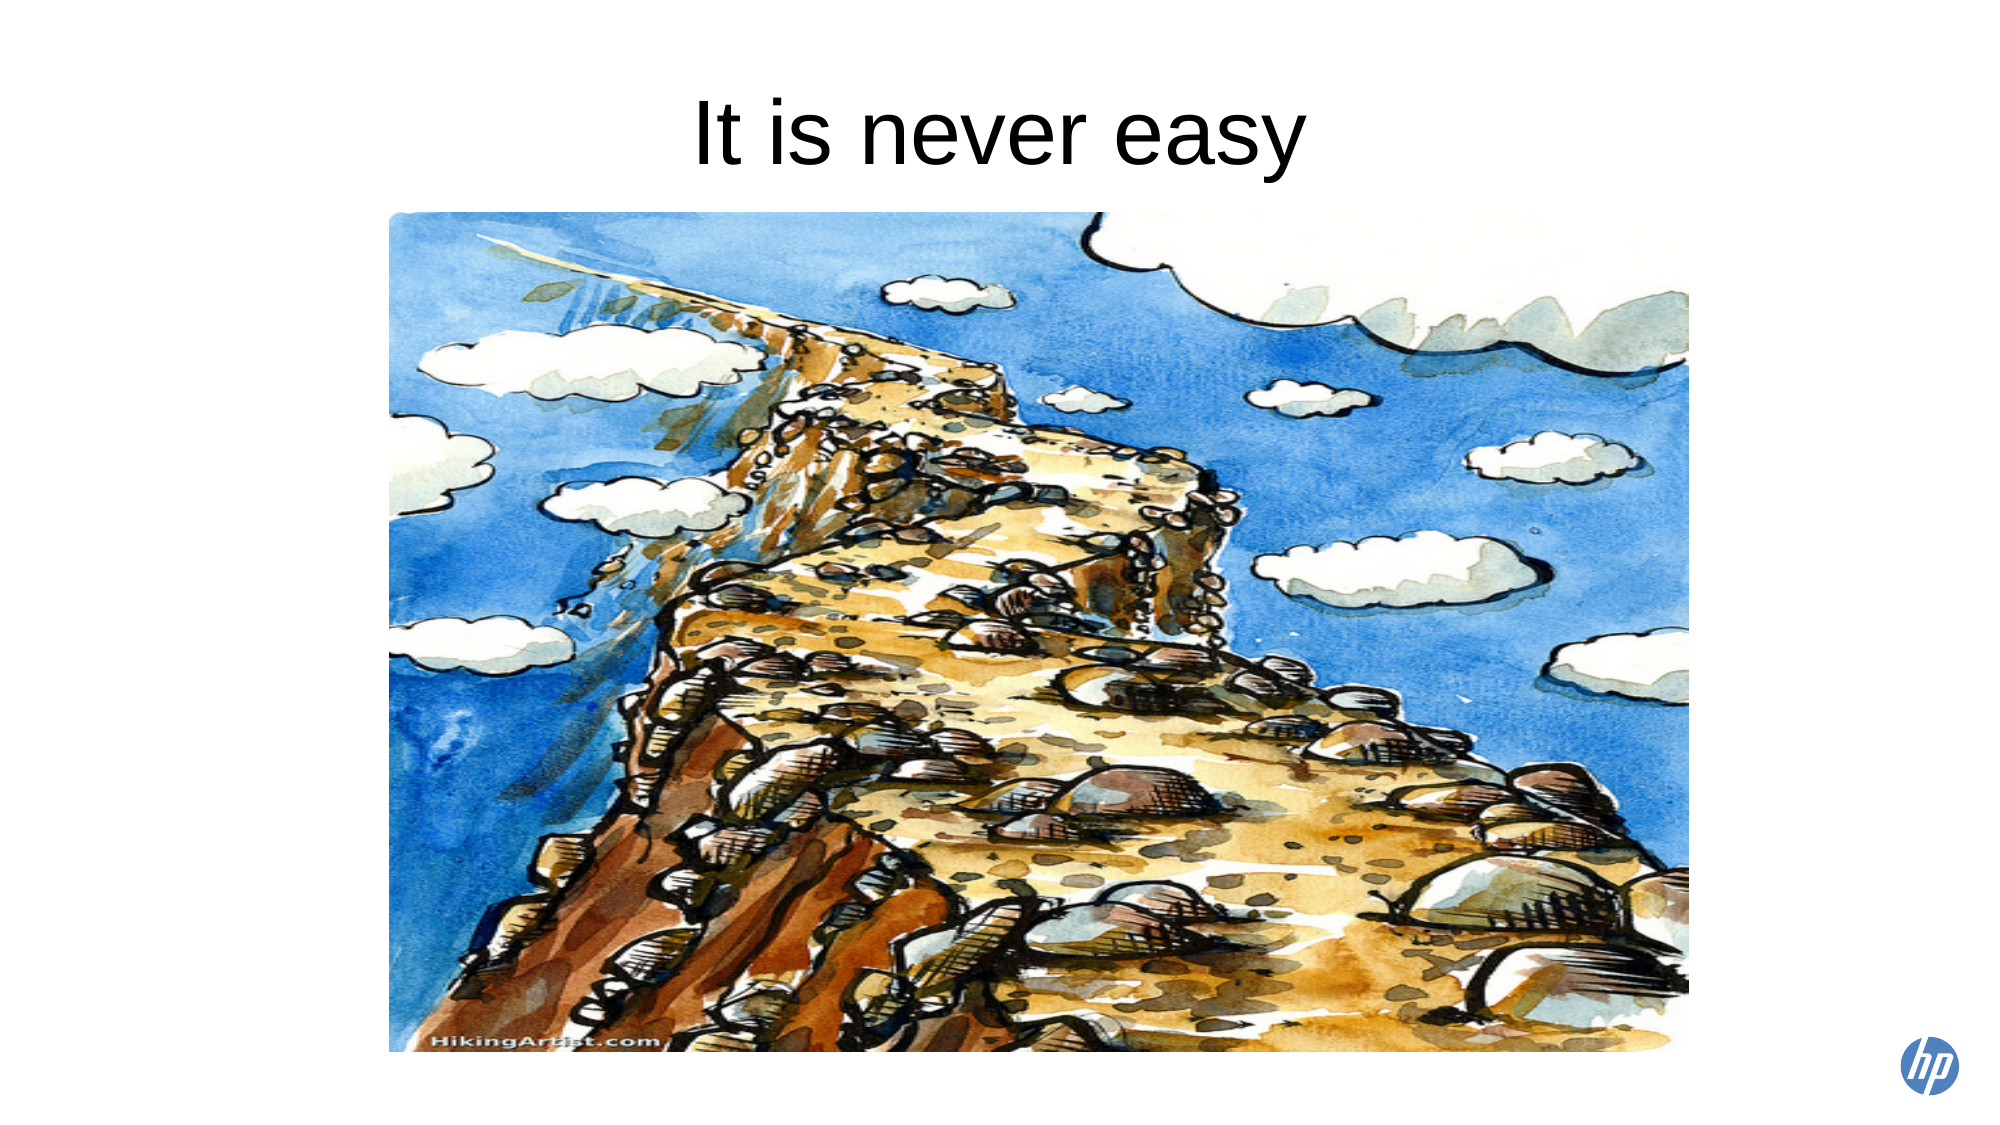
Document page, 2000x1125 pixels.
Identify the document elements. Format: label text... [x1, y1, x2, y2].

picture [389, 212, 1689, 1052]
title It is never easy [0, 4, 2000, 260]
